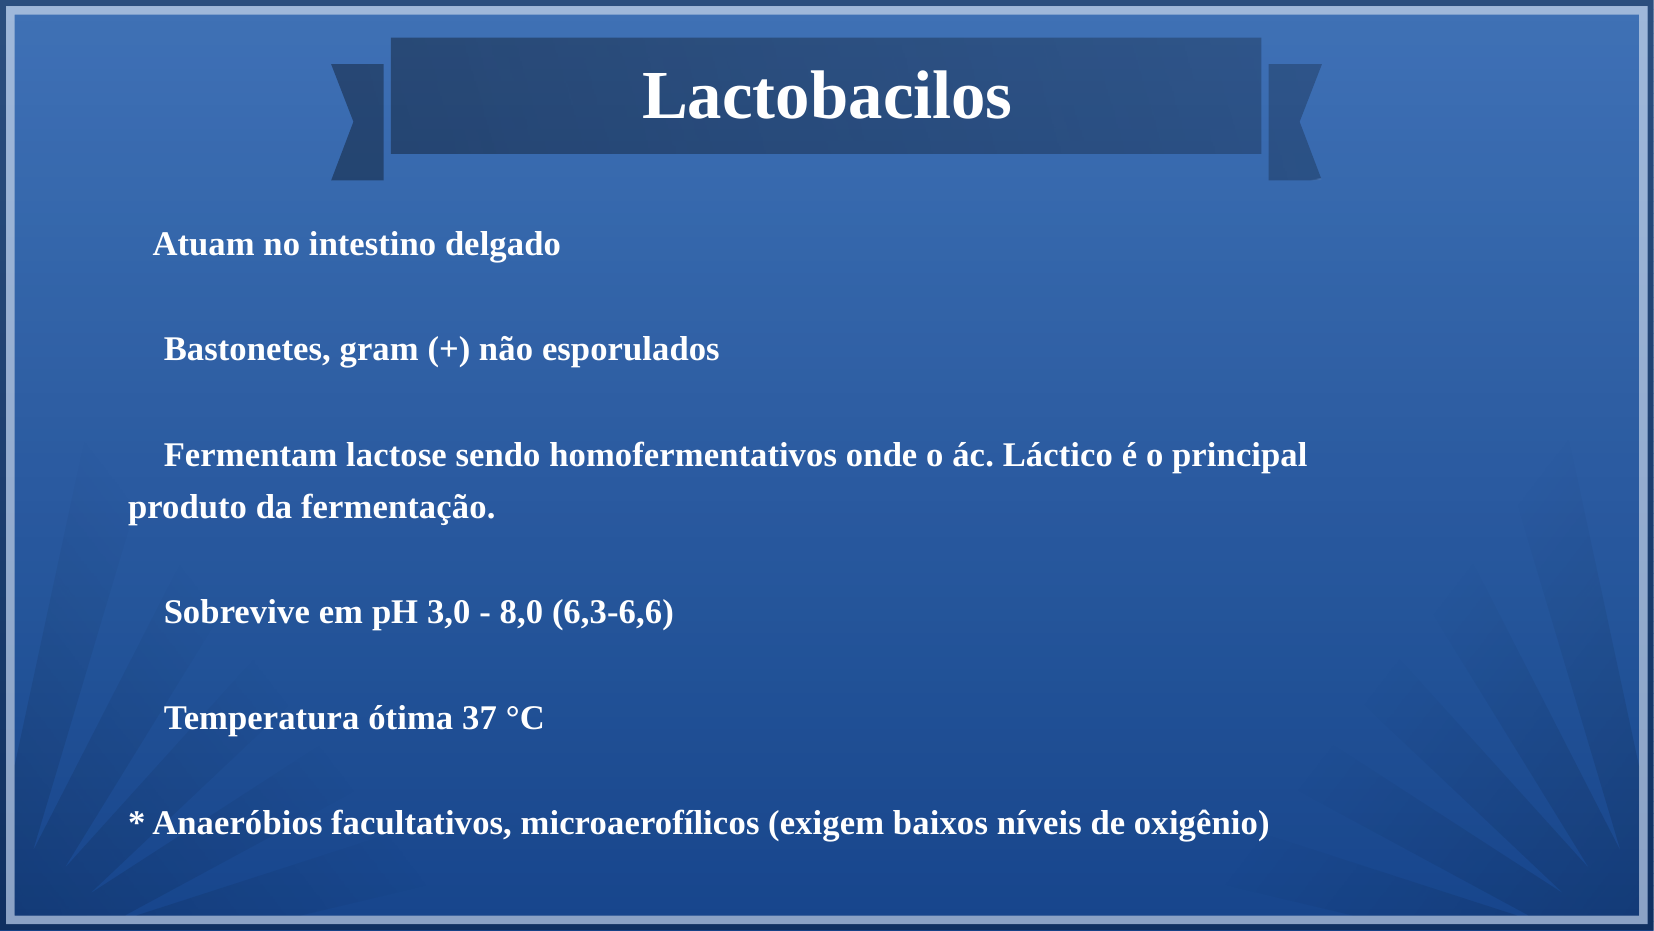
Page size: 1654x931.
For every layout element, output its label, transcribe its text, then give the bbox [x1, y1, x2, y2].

list  Atuam no intestino delgado  Bastonetes, gram (+) não esporulados  Fermentam lactose sendo homofermentativos onde o ác. Láctico é o principal produto da fermentação.  Sobrevive em pH 3,0 - 8,0 (6,3-6,6)  Temperatura ótima 37 °C * Anaeróbios facultativos, microaerofílicos (exigem baixos níveis de oxigênio) [82, 224, 1571, 848]
title Lactobacilos [389, 35, 1264, 154]
